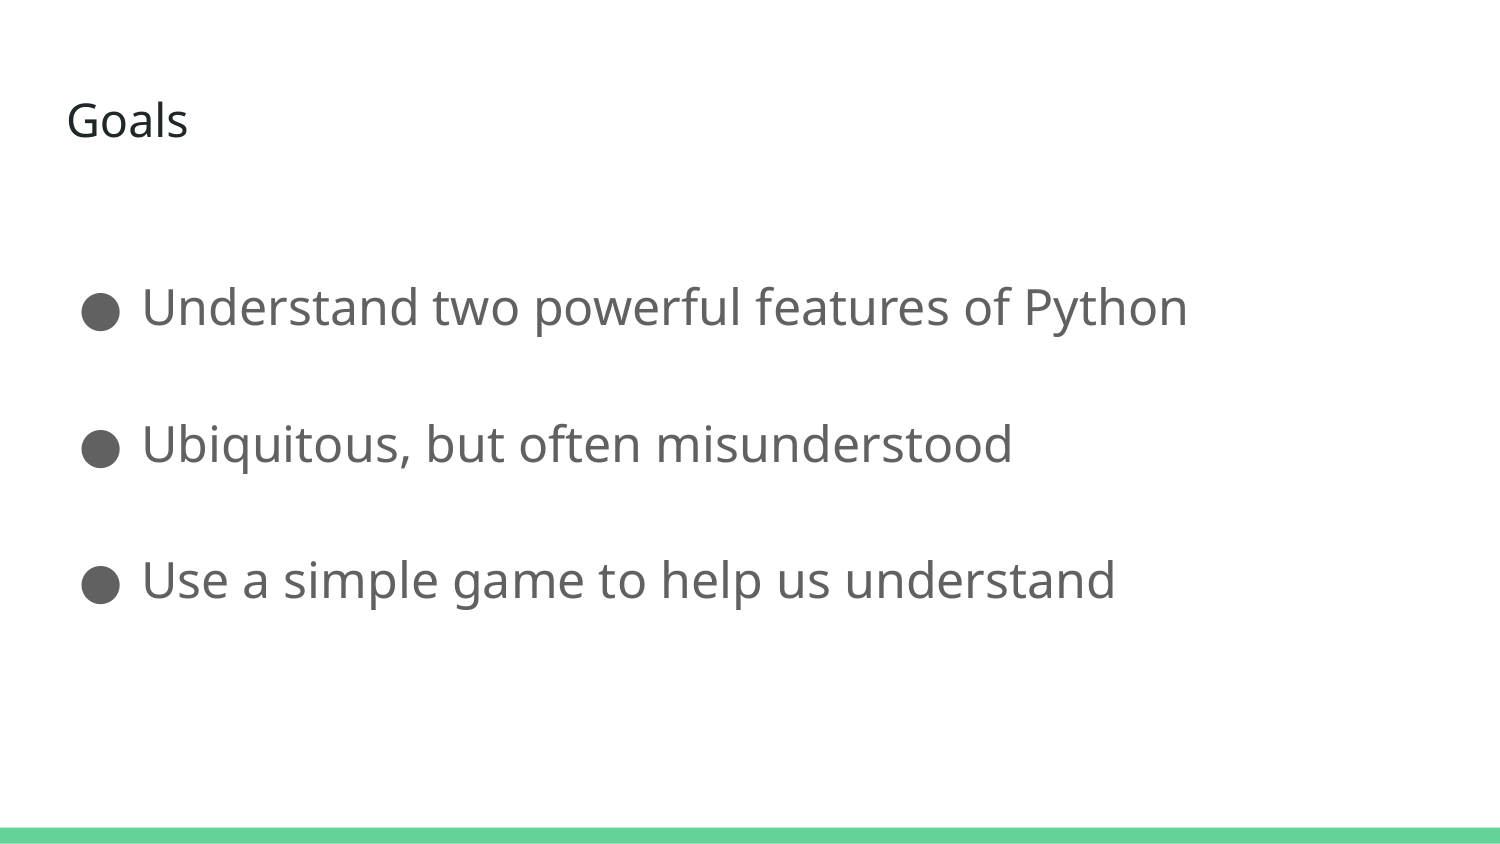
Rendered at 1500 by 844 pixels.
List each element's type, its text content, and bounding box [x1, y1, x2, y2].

title Goals [51, 72, 1449, 167]
list Understand two powerful features of Python Ubiquitous, but often misunderstood Use a simple game to help us understand [51, 189, 1449, 750]
